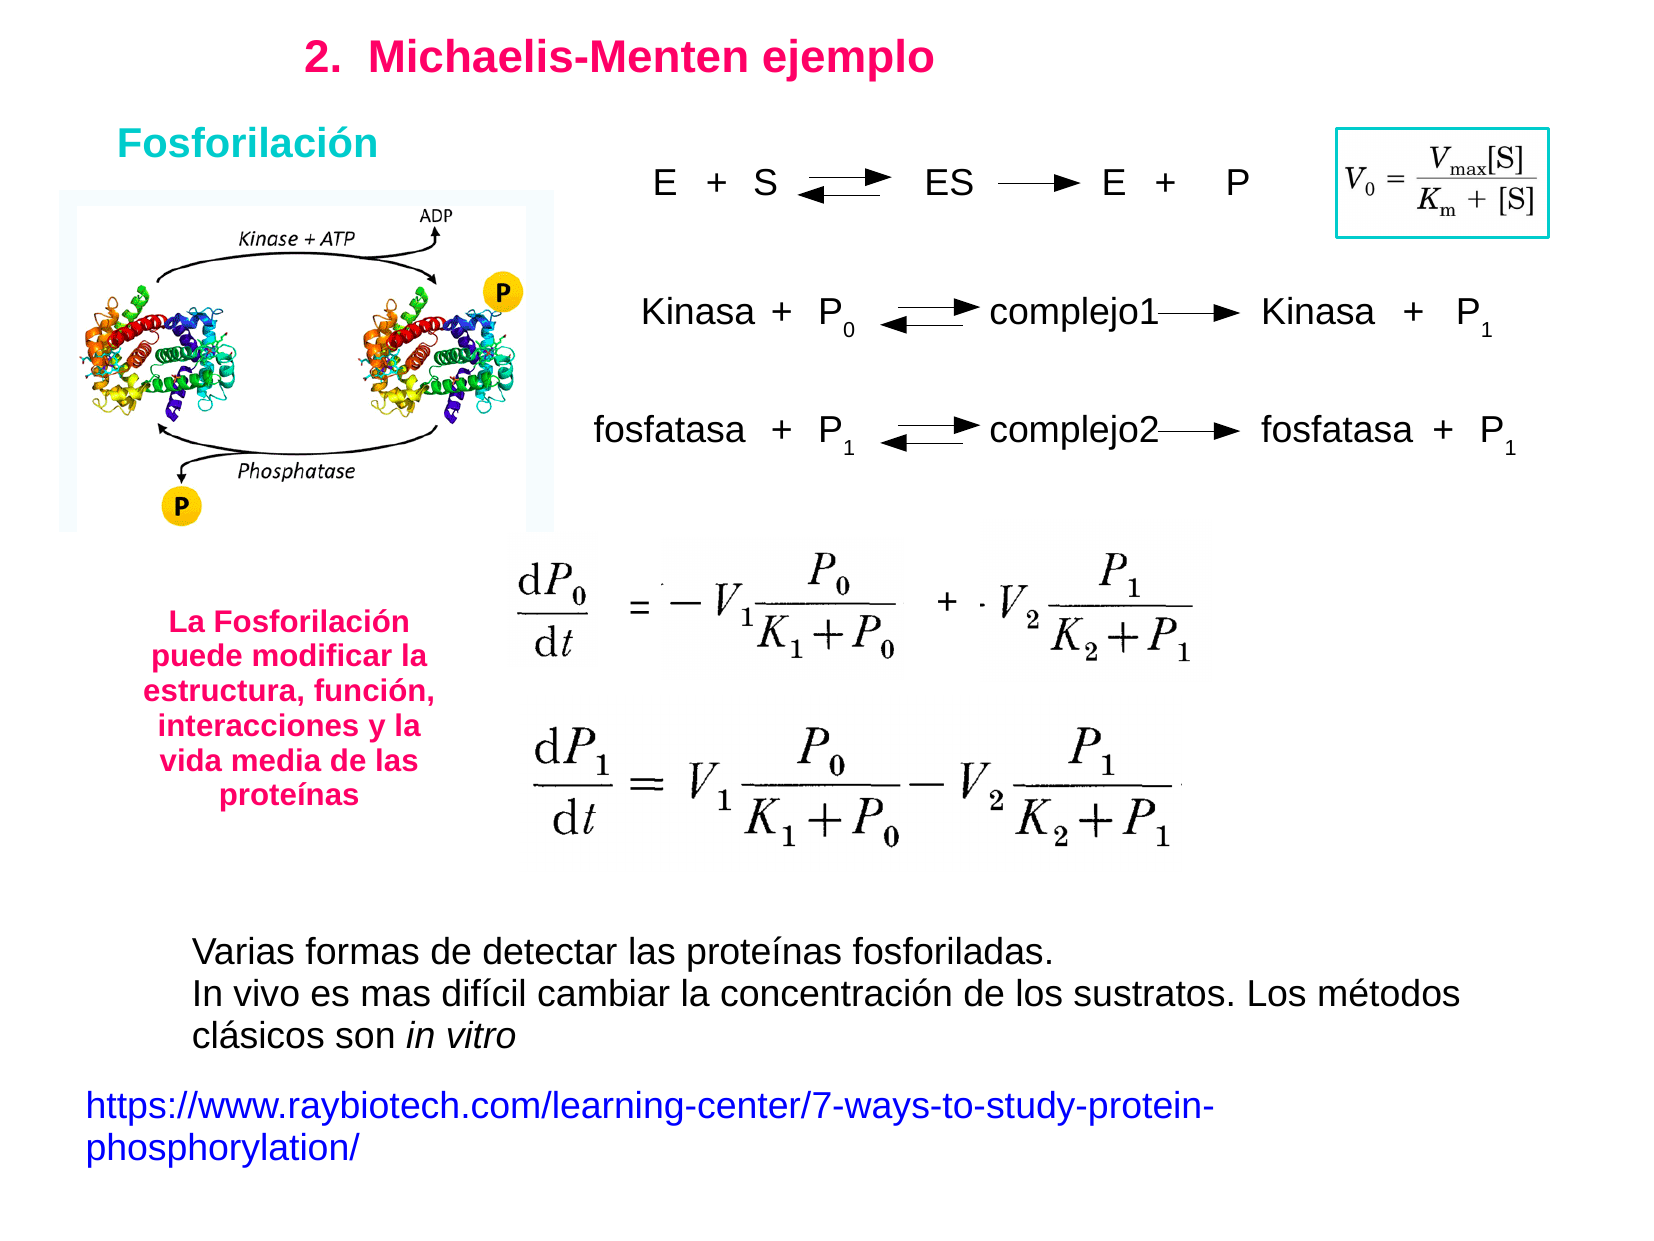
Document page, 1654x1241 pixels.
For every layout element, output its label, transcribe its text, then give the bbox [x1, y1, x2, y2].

picture [519, 695, 1182, 872]
text_box 2. Michaelis-Menten ejemplo [289, 23, 1211, 90]
text_box Varias formas de detectar las proteínas fosforiladas. In vivo es mas difícil cambiar la concentración de los sustratos. Los métodos clásicos son in vitro [177, 922, 1595, 1064]
text_box = [614, 578, 661, 636]
text_box + [756, 401, 808, 459]
picture [59, 190, 598, 667]
text_box + [756, 283, 808, 341]
text_box Kinasa [626, 283, 756, 341]
picture [661, 537, 904, 680]
text_box P1 [1464, 401, 1532, 468]
text_box P1 [803, 401, 871, 468]
text_box + [921, 572, 974, 630]
text_box S [743, 153, 793, 211]
text_box Fosforilación [102, 112, 394, 174]
picture [980, 519, 1212, 682]
text_box fosfatasa [578, 401, 756, 459]
text_box P1 [1441, 283, 1508, 350]
text_box + [1139, 153, 1192, 211]
text_box complejo1 [974, 283, 1175, 341]
text_box P [1210, 153, 1266, 211]
text_box E [637, 153, 691, 211]
text_box ES [909, 153, 990, 211]
text_box + [691, 153, 743, 211]
text_box Kinasa [1246, 283, 1387, 341]
text_box + [1417, 401, 1464, 459]
text_box + [1387, 283, 1440, 341]
picture [1337, 129, 1548, 237]
text_box E [1086, 153, 1139, 211]
text_box P0 [803, 283, 870, 350]
text_box fosfatasa [1246, 401, 1417, 459]
text_box La Fosforilación puede modificar la estructura, función, interacciones y la vida media de las proteínas [124, 596, 455, 827]
text_box https://www.raybiotech.com/learning-center/7-ways-to-study-protein-phosphorylation/ [70, 1076, 1505, 1134]
text_box complejo2 [974, 401, 1175, 459]
